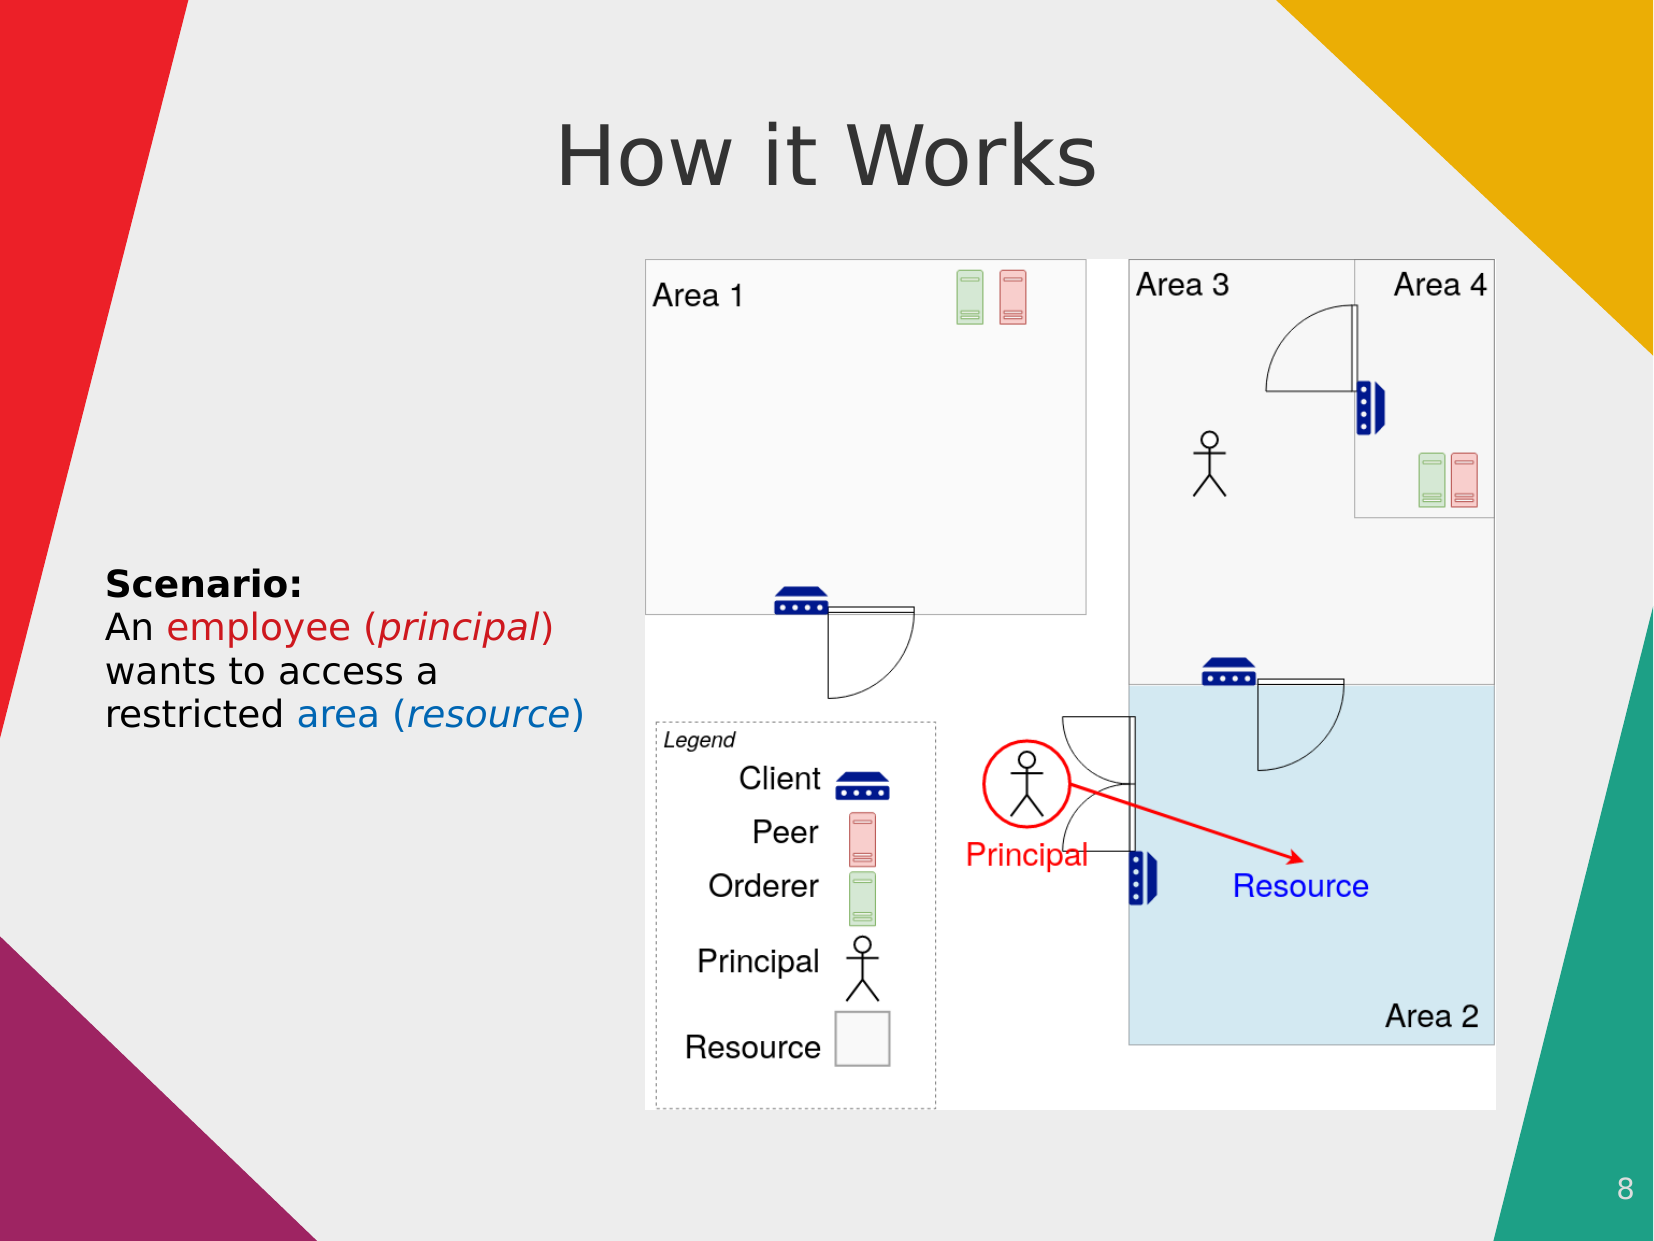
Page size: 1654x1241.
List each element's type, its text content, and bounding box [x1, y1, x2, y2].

text_box Scenario: An employee (principal) wants to access a restricted area (resource) [90, 555, 601, 745]
picture [645, 259, 1496, 1111]
title How it Works [114, 58, 1539, 256]
